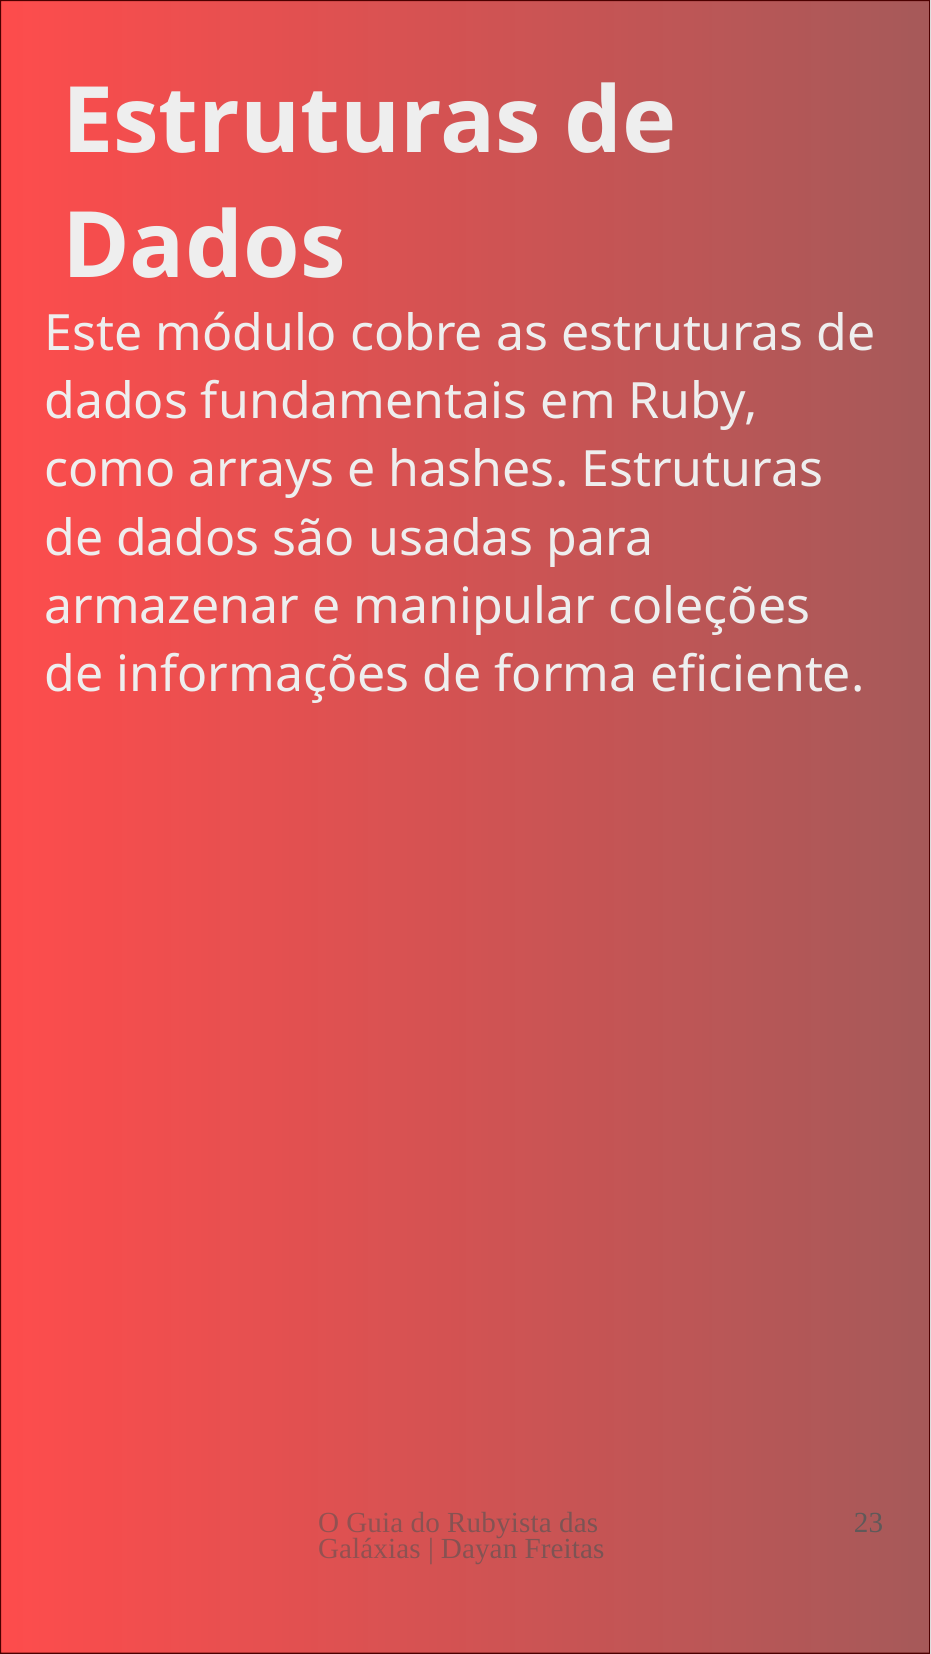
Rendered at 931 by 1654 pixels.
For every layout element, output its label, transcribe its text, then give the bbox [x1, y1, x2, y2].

text_box Este módulo cobre as estruturas de dados fundamentais em Ruby, como arrays e hashes. Estruturas de dados são usadas para armazenar e manipular coleções de informações de forma eficiente. [0, 289, 922, 605]
text_box Estruturas de Dados [47, 47, 886, 289]
text_box [639, 605, 655, 620]
text_box [510, 605, 524, 620]
text_box [257, 610, 270, 620]
text_box [146, 610, 159, 620]
text_box [734, 605, 750, 620]
text_box [481, 605, 495, 620]
text_box [51, 610, 64, 620]
text_box [553, 610, 566, 620]
text_box [407, 610, 420, 620]
text_box [0, 0, 931, 1654]
